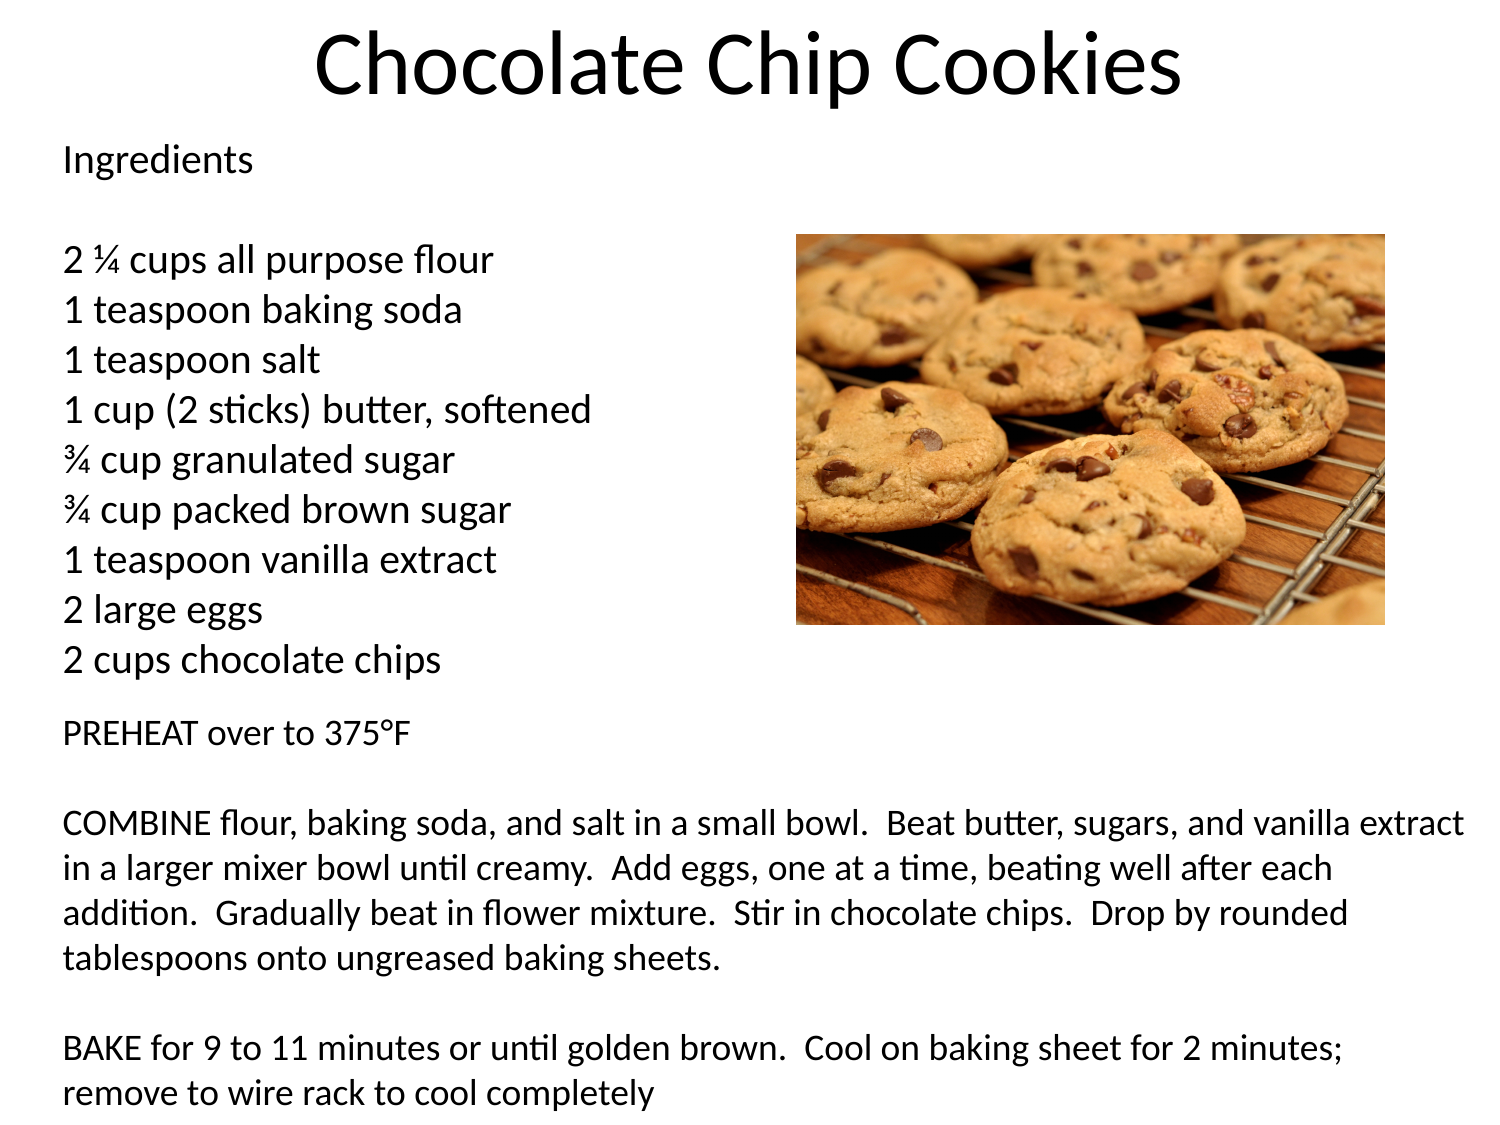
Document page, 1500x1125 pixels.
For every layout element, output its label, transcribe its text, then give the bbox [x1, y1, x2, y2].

title Chocolate Chip Cookies [75, 0, 1425, 152]
picture [796, 234, 1385, 625]
text_box Ingredients 2 ¼ cups all purpose flour 1 teaspoon baking soda 1 teaspoon salt 1 cup (2 sticks) butter, softened ¾ cup granulated sugar ¾ cup packed brown sugar 1 teaspoon vanilla extract 2 large eggs 2 cups chocolate chips [47, 124, 938, 690]
text_box PREHEAT over to 375°F COMBINE flour, baking soda, and salt in a small bowl. Beat butter, sugars, and vanilla extract in a larger mixer bowl until creamy. Add eggs, one at a time, beating well after each addition. Gradually beat in flower mixture. Stir in chocolate chips. Drop by rounded tablespoons onto ungreased baking sheets. BAKE for 9 to 11 minutes or until golden brown. Cool on baking sheet for 2 minutes; remove to wire rack to cool completely [47, 700, 1483, 1121]
